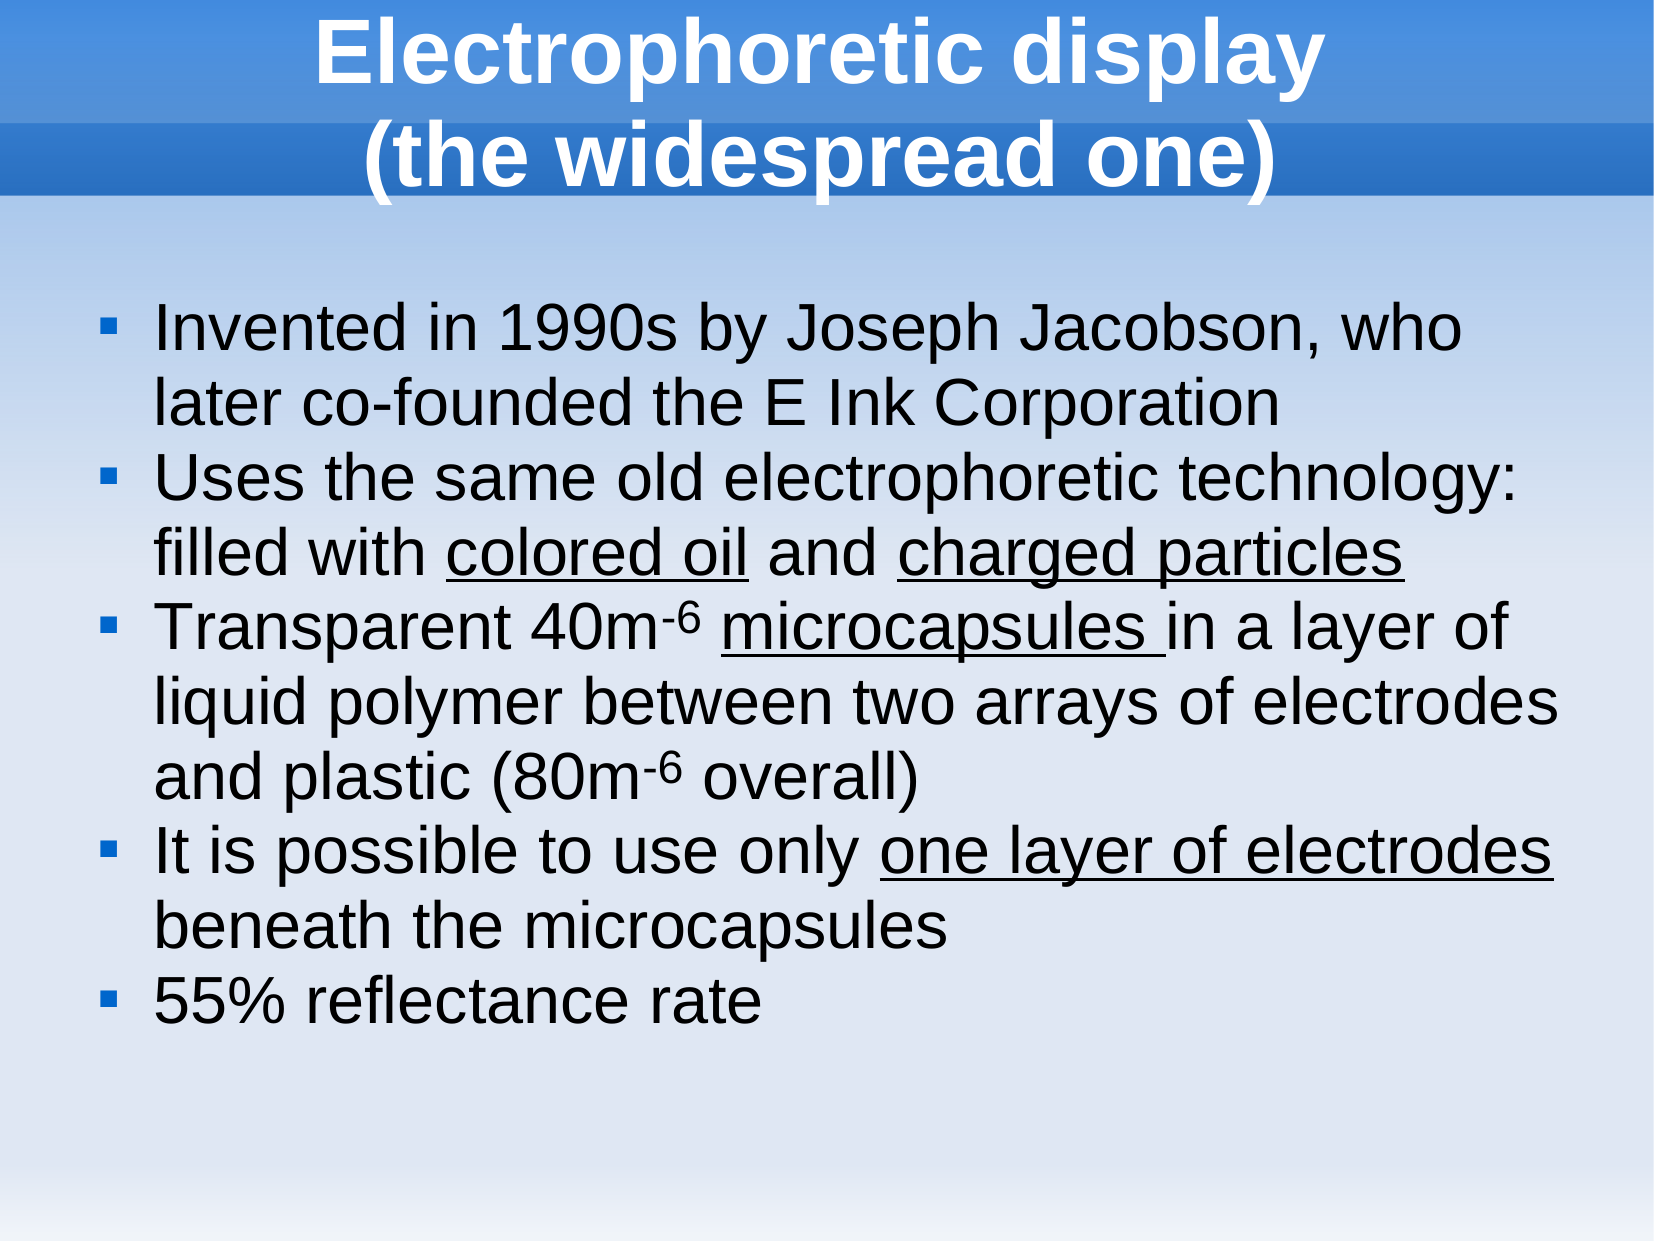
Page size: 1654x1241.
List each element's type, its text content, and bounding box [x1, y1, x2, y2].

title Electrophoretic display (the widespread one) [76, 1, 1565, 207]
picture [0, 0, 1654, 1241]
list Invented in 1990s by Joseph Jacobson, who later co-founded the E Ink Corporation Uses the same old electrophoretic technology: filled with colored oil and charged particles Transparent 40m-6 microcapsules in a layer of liquid polymer between two arrays of electrodes and plastic (80m-6 overall) It is possible to use only one layer of electrodes beneath the microcapsules 55% reflectance rate [82, 290, 1571, 1094]
